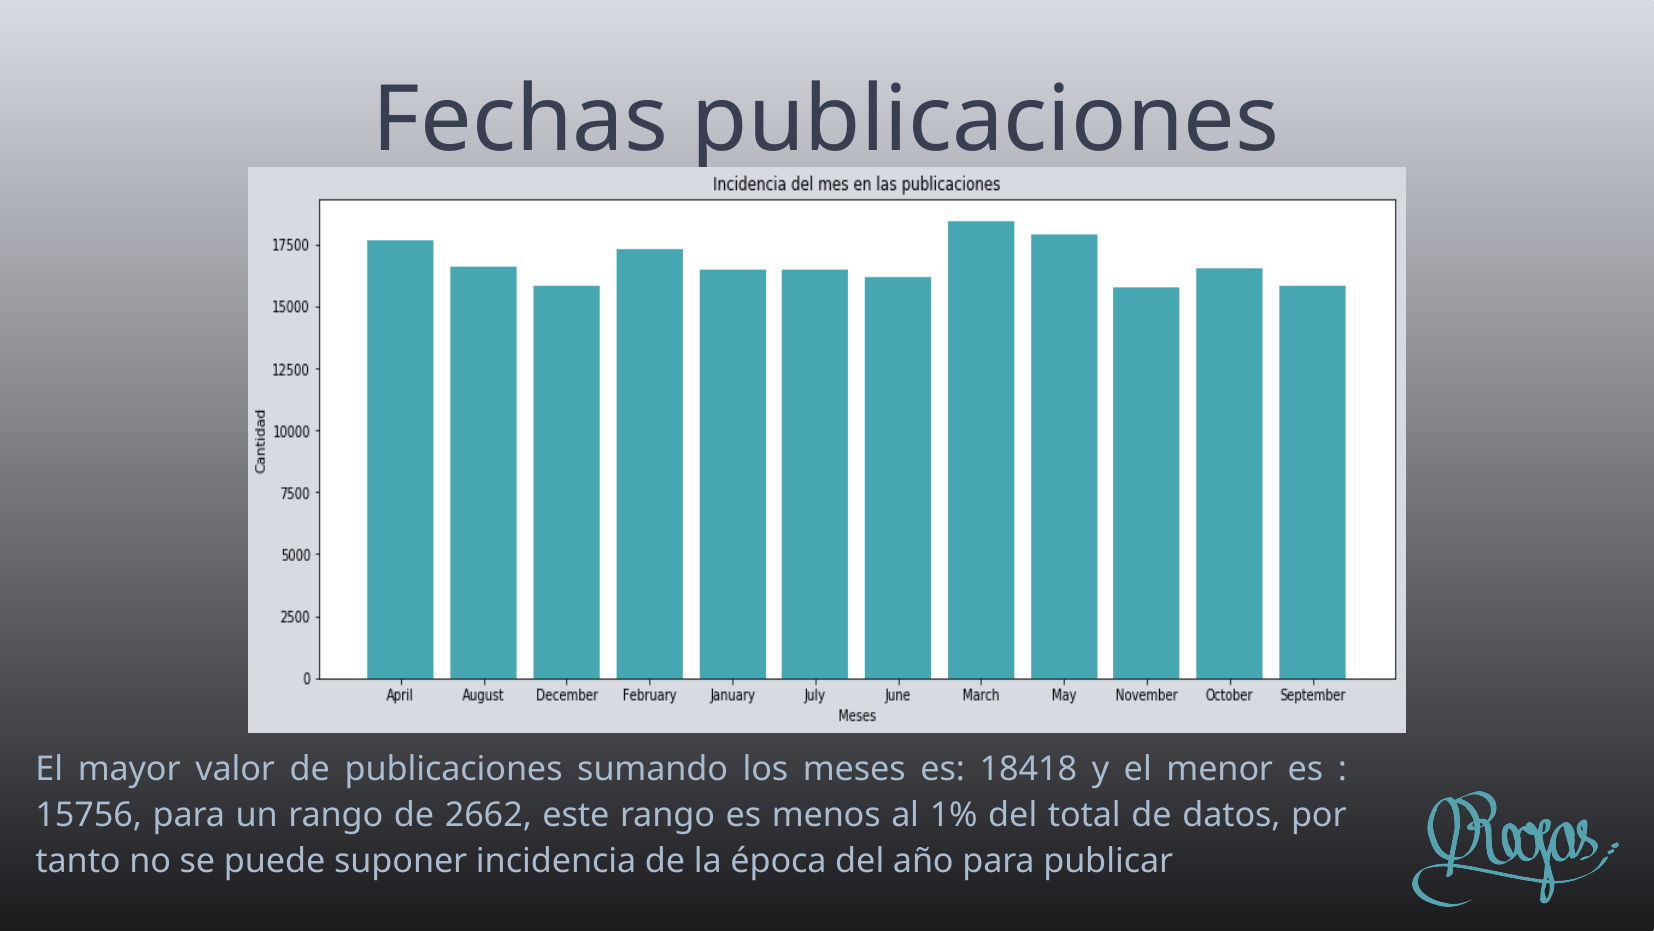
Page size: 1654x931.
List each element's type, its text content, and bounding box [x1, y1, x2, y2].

title Fechas publicaciones [82, 37, 1571, 193]
picture [1412, 791, 1619, 907]
picture [248, 167, 1406, 733]
list El mayor valor de publicaciones sumando los meses es: 18418 y el menor es : 15756, para un rango de 2662, este rango es menos al 1% del total de datos, por tanto no se puede suponer incidencia de la época del año para publicar [35, 744, 1347, 917]
